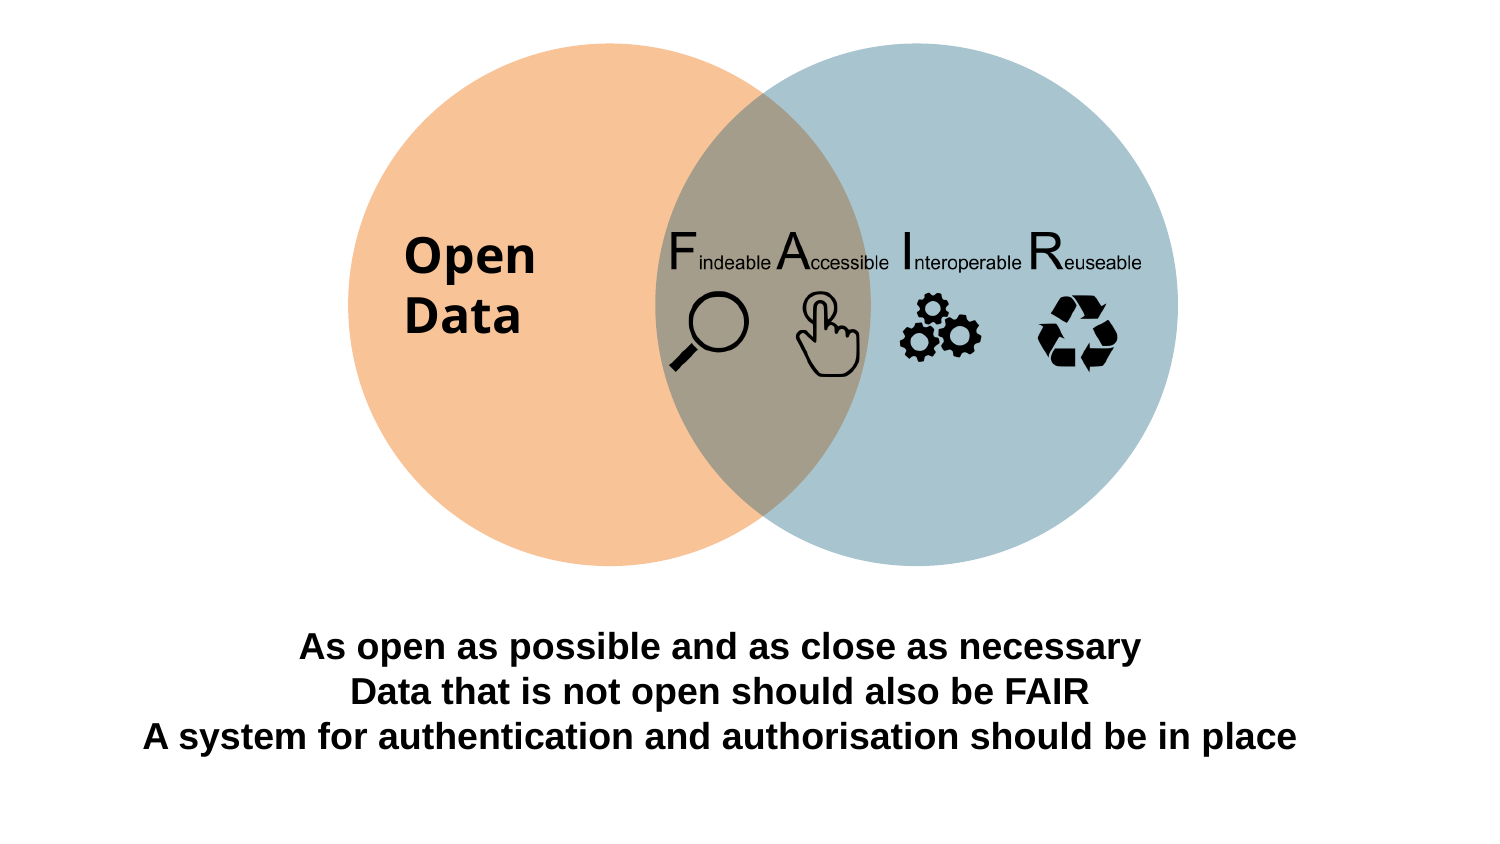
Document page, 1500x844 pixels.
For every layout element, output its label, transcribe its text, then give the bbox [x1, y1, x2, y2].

text_box [348, 43, 1178, 567]
text_box Open Data [392, 211, 603, 398]
picture [669, 232, 1141, 377]
text_box As open as possible and as close as necessary Data that is not open should also be FAIR A system for authentication and authorisation should be in place [84, 607, 1356, 773]
